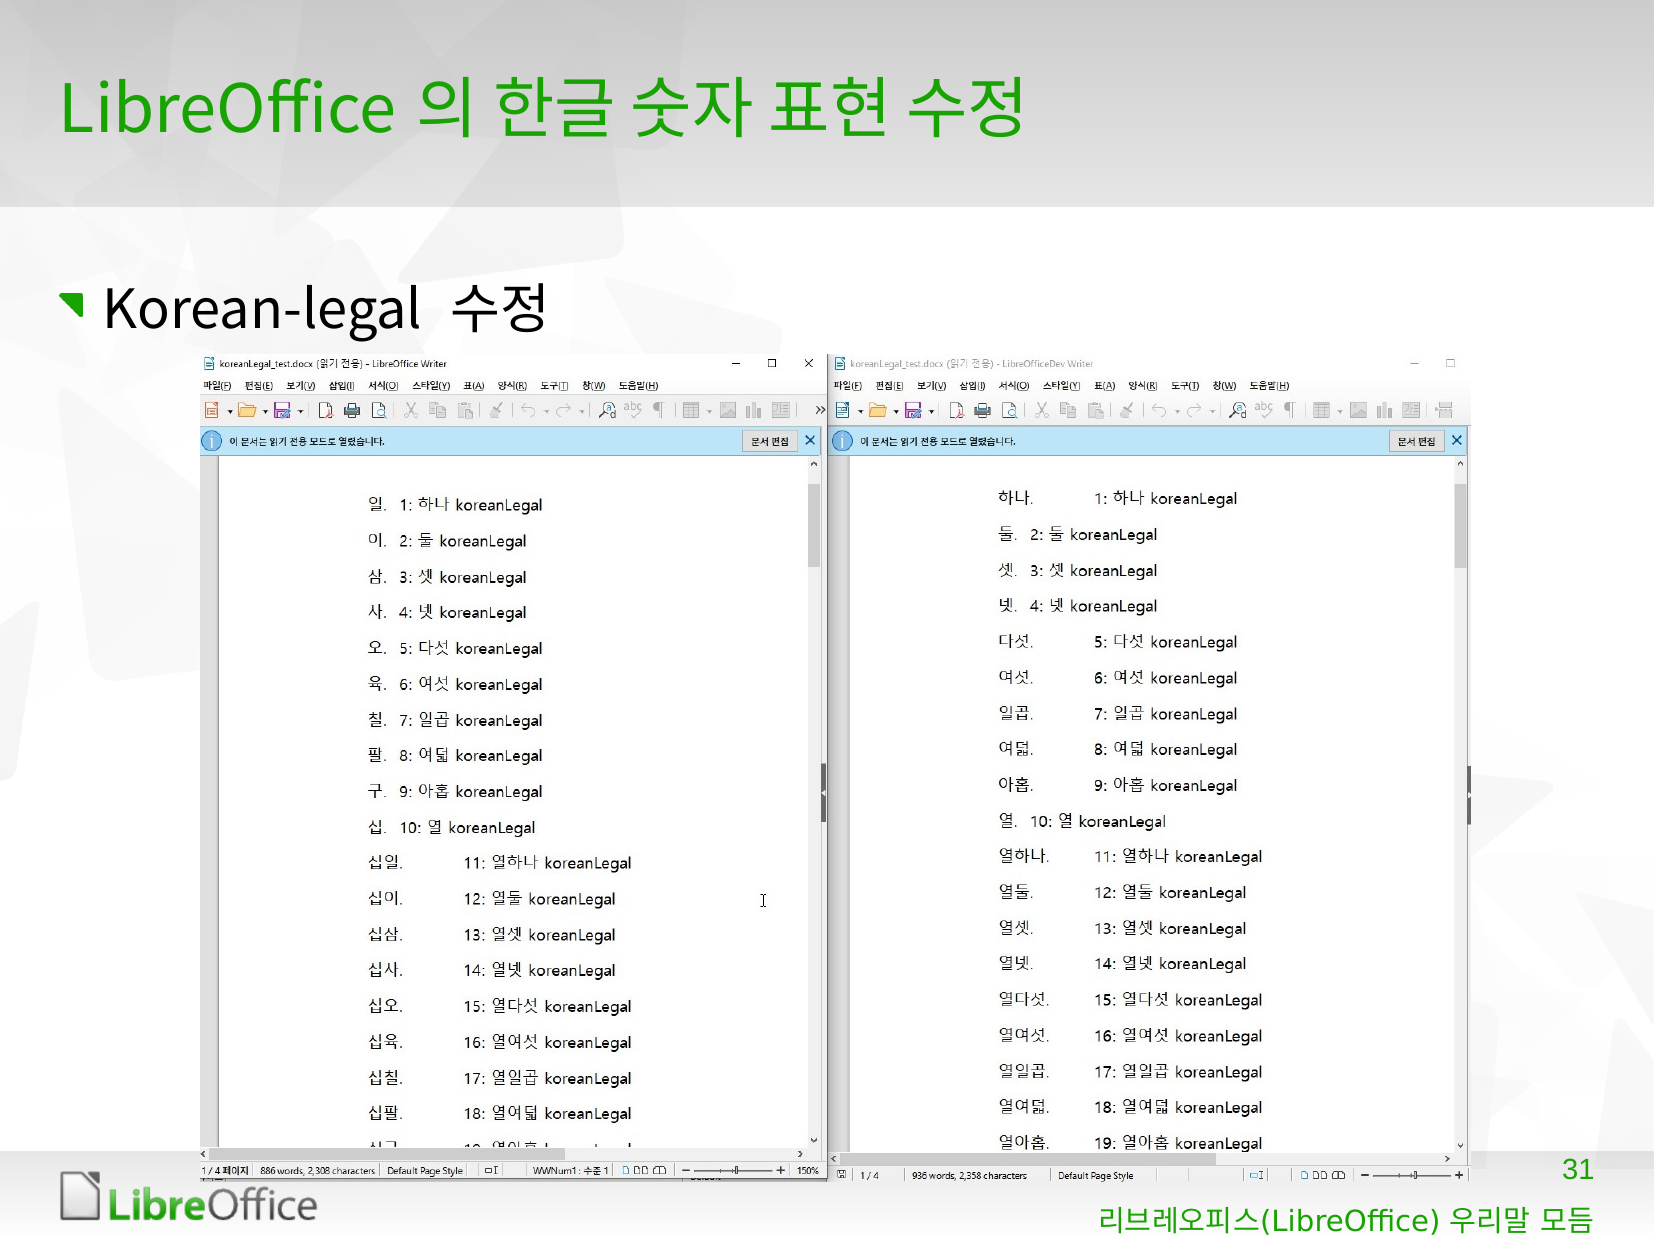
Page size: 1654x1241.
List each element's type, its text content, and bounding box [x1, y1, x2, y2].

title LibreOffice의 한글 숫자 표현 수정 [59, 29, 1595, 178]
picture [0, 0, 783, 931]
list Korean-legal 수정 [59, 265, 1595, 986]
picture [41, 354, 1654, 1240]
